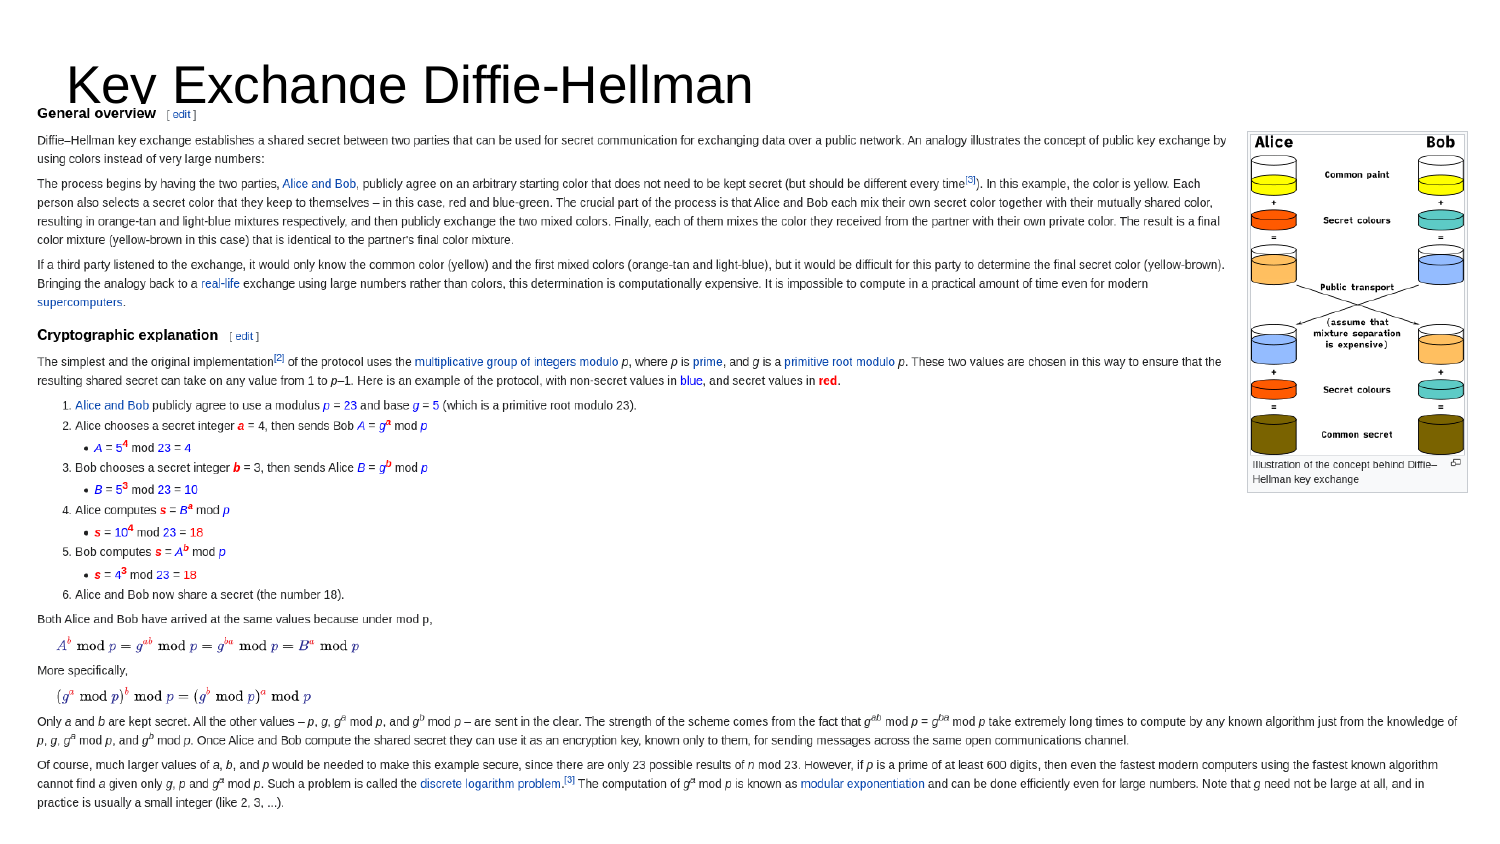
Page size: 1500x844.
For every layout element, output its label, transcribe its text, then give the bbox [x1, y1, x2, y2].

picture [24, 104, 1478, 819]
title Key Exchange Diffie-Hellman [51, 35, 1449, 104]
